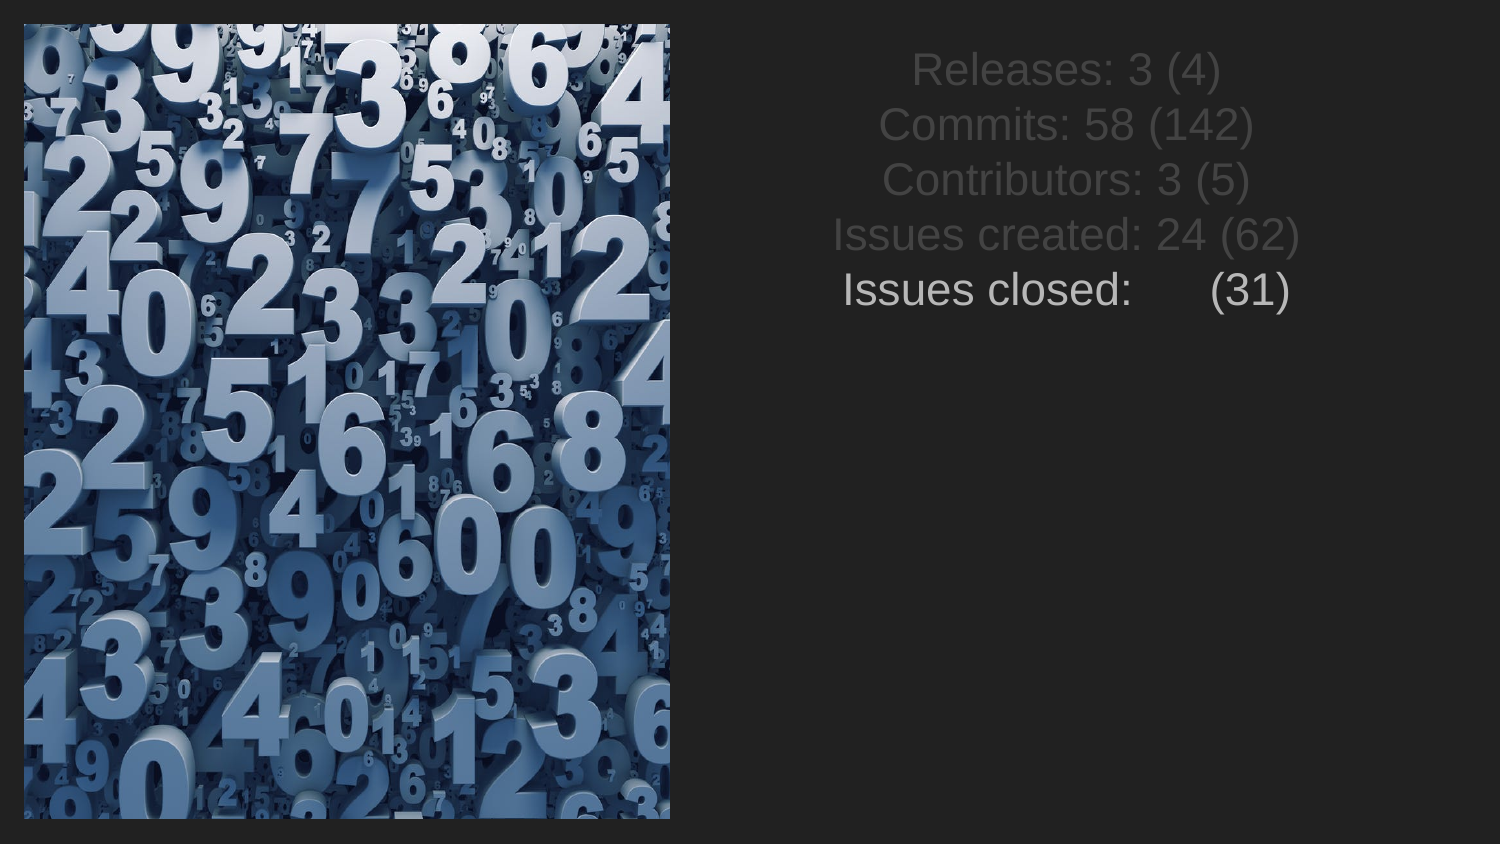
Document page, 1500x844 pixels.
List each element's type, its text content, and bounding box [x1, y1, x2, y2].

text_box Releases: 3 (4) Commits: 58 (142) Contributors: 3 (5) Issues created: 24 (62) Issues closed: 23 (31) [670, 24, 1464, 819]
picture [24, 24, 670, 819]
